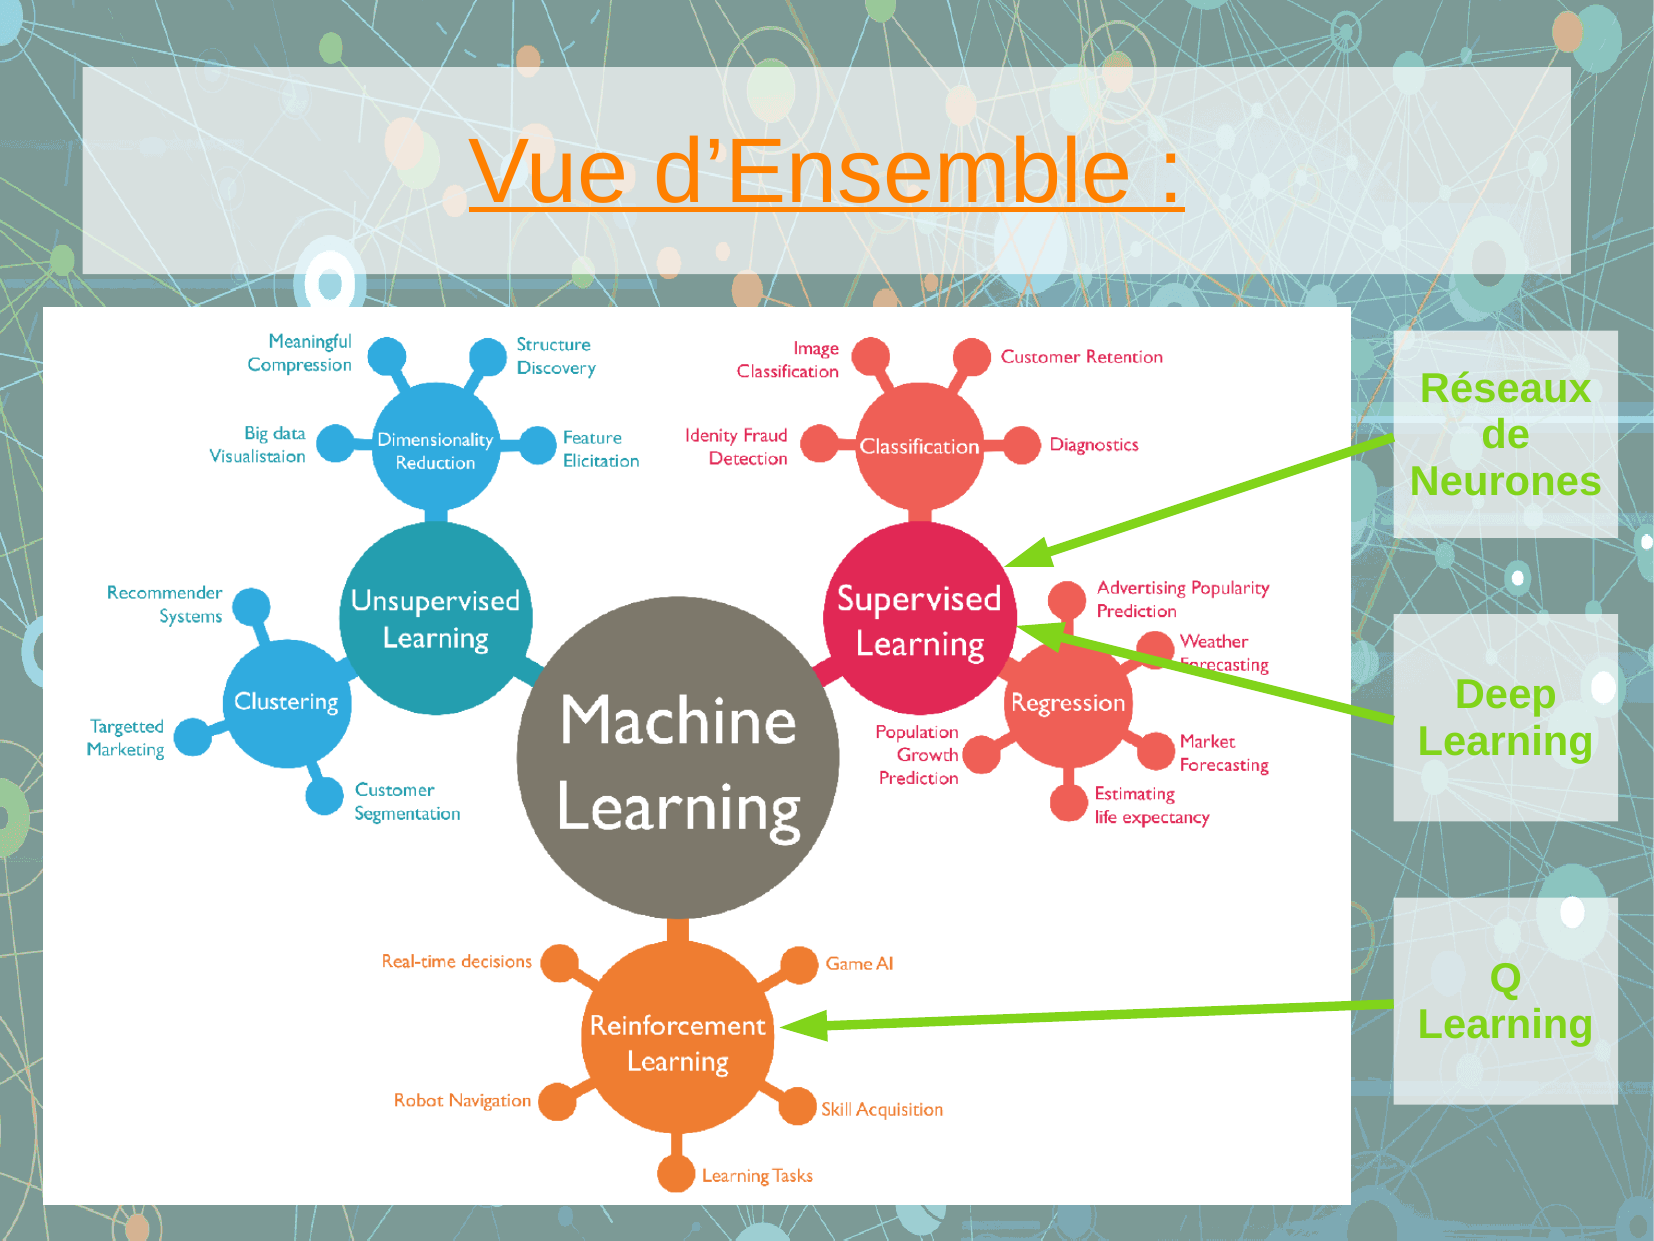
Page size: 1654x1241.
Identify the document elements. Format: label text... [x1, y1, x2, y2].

title Vue d’Ensemble : [82, 67, 1571, 275]
title Q Learning [1393, 897, 1619, 1105]
picture [0, 0, 1654, 1241]
title Réseaux de Neurones [1393, 330, 1619, 538]
title Deep Learning [1393, 614, 1619, 822]
